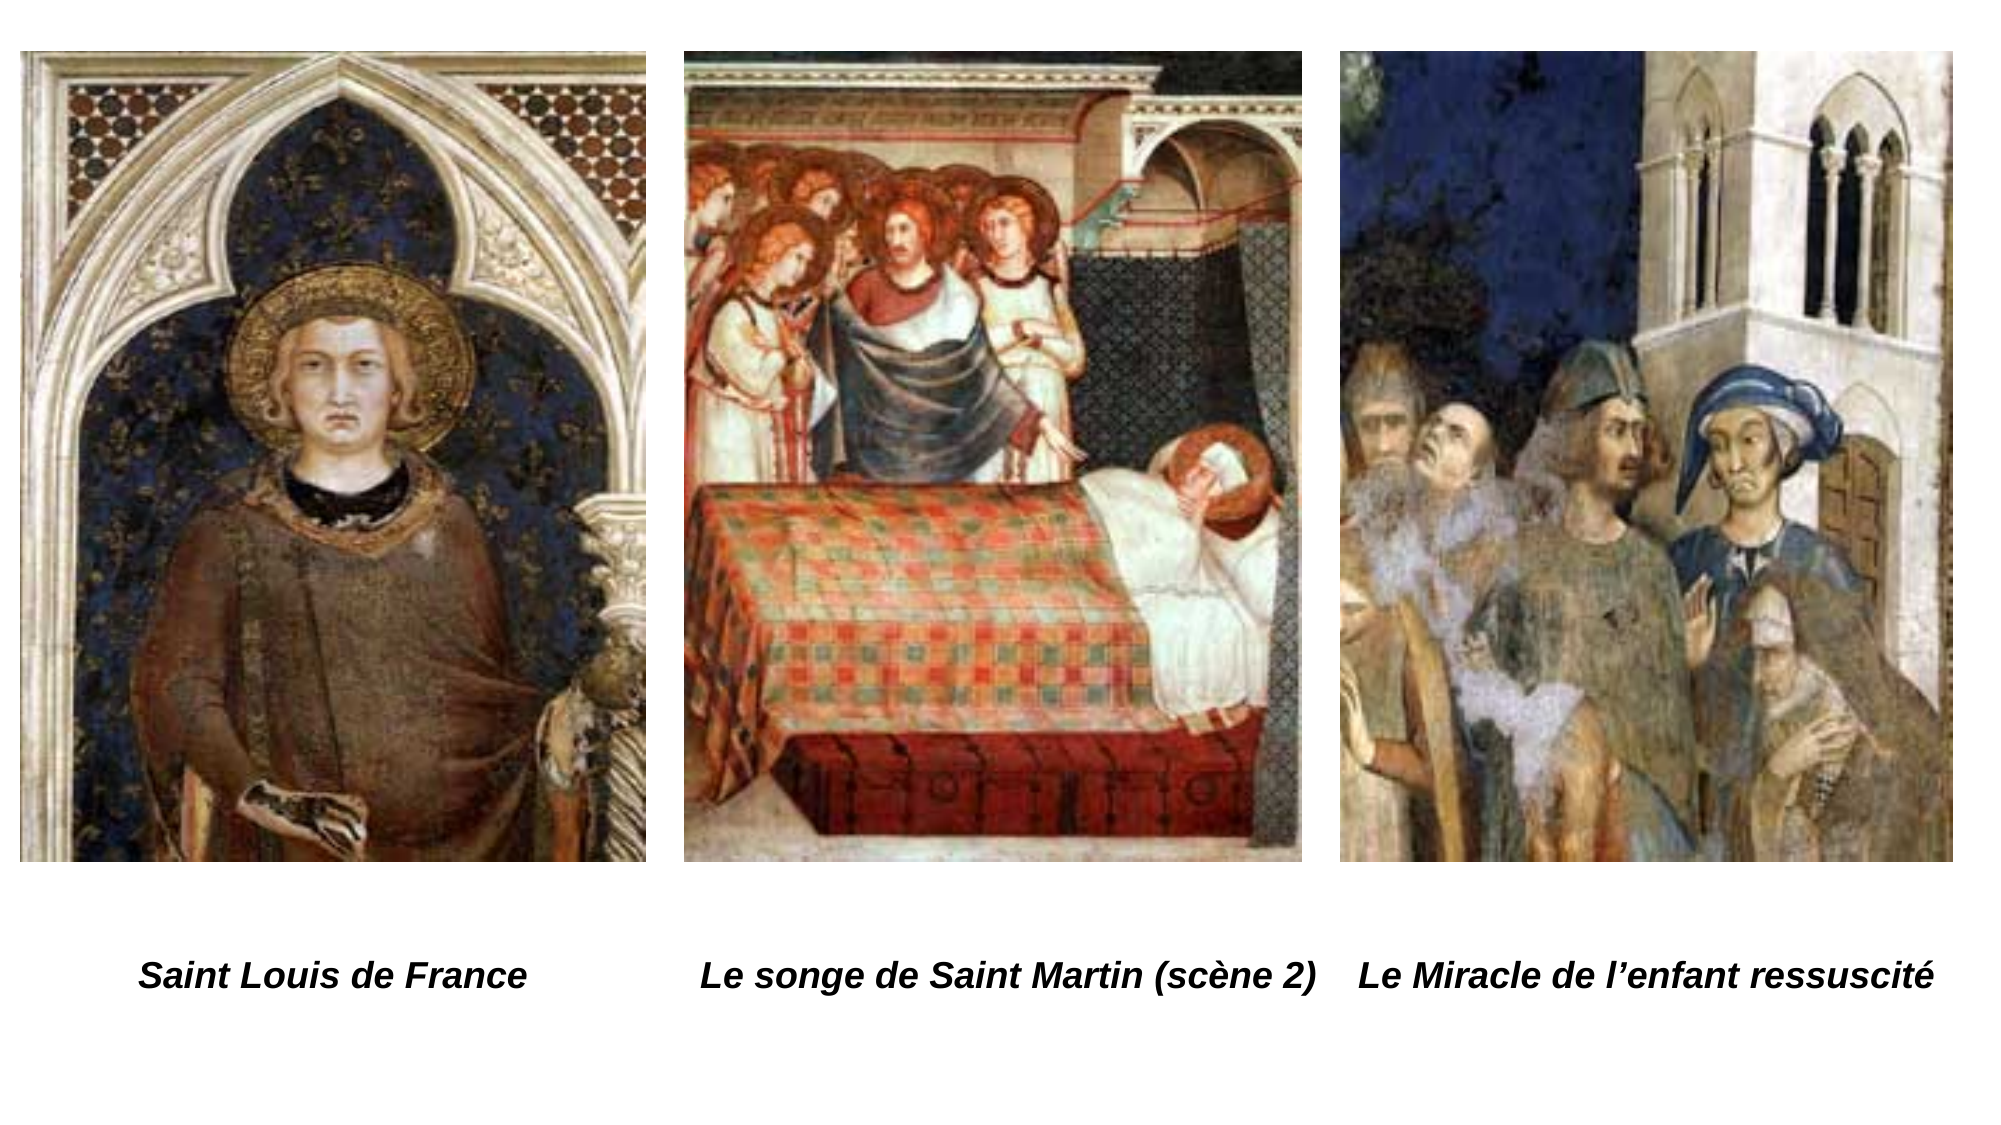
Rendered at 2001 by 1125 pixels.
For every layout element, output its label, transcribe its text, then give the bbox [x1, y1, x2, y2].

picture [20, 51, 646, 862]
picture [1340, 51, 1953, 862]
text_box Le Miracle de l’enfant ressuscité [1343, 943, 1951, 1003]
text_box Le songe de Saint Martin (scène 2) [685, 943, 1333, 1003]
text_box Saint Louis de France [123, 943, 544, 1003]
picture [684, 51, 1302, 862]
